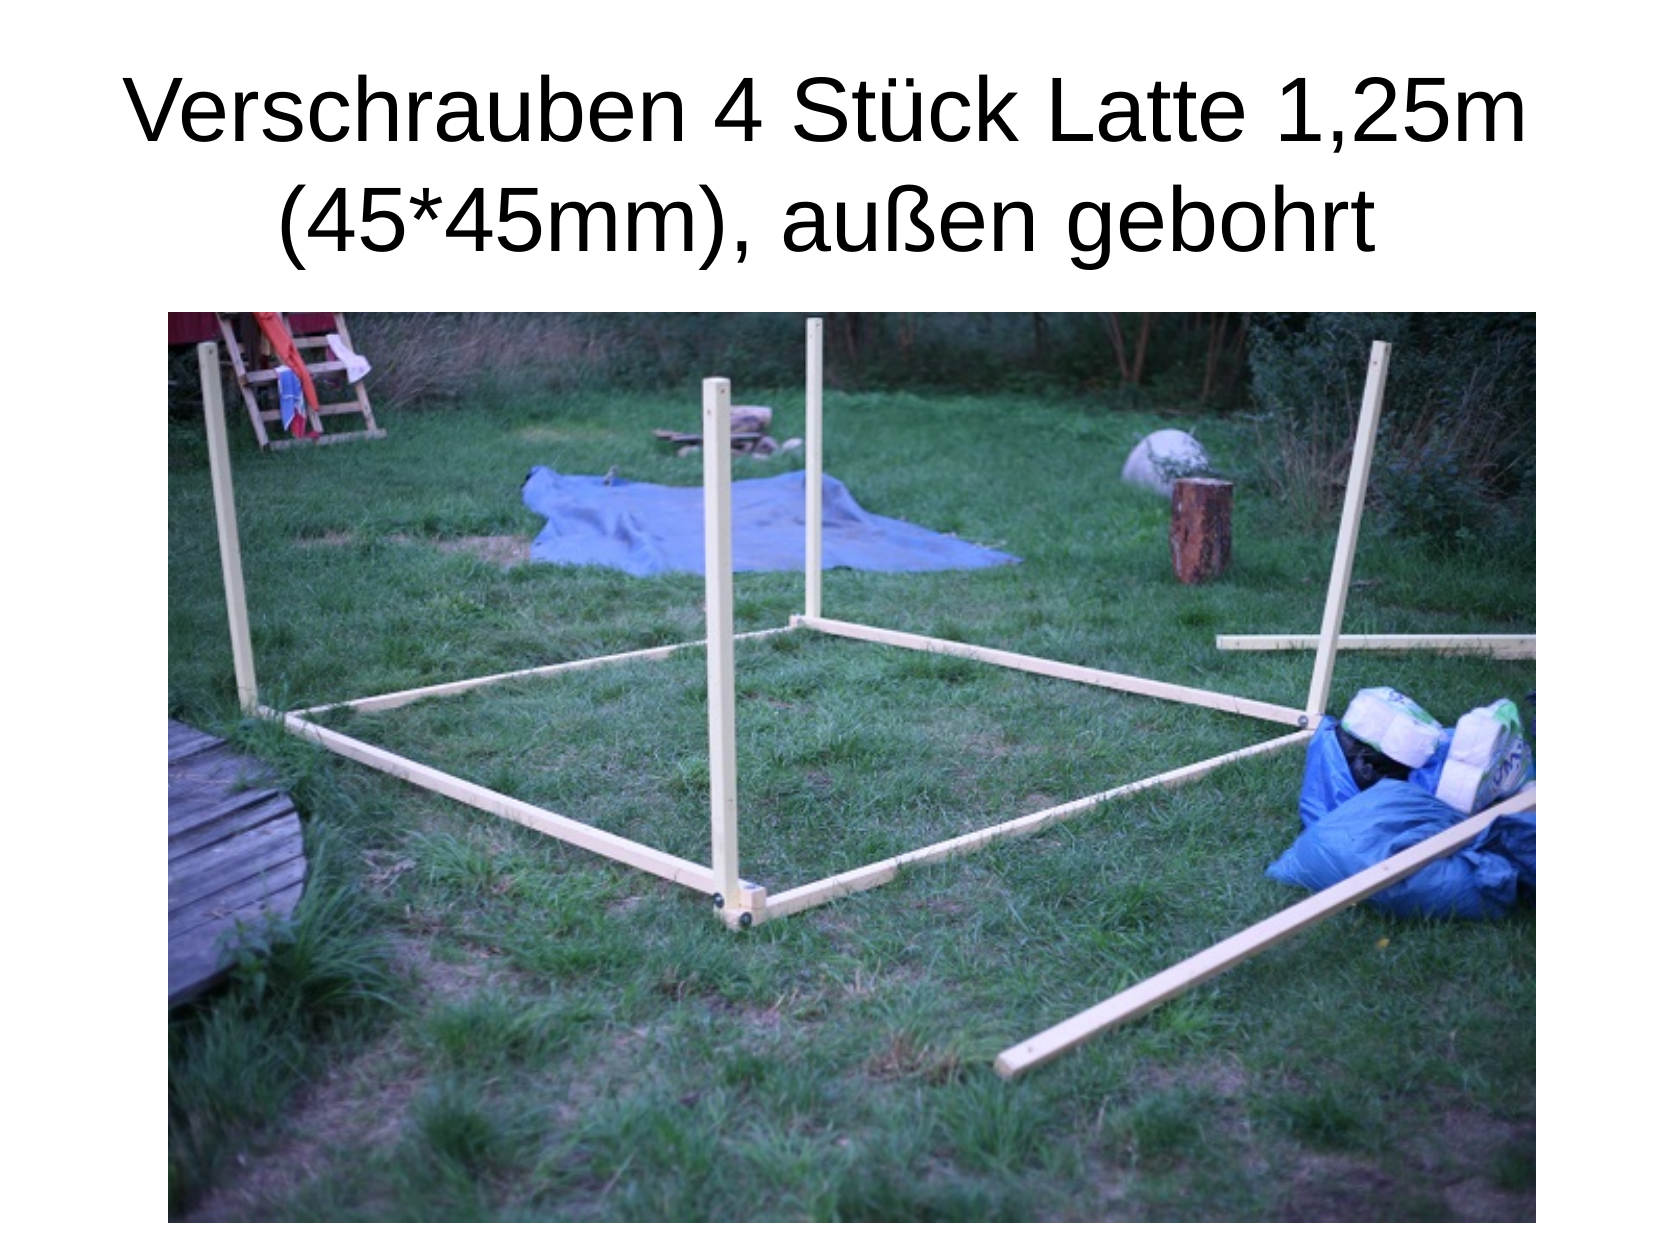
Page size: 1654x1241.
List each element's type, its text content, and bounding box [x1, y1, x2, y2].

title Verschrauben 4 Stück Latte 1,25m (45*45mm), außen gebohrt [82, 49, 1571, 257]
picture [168, 312, 1536, 1223]
